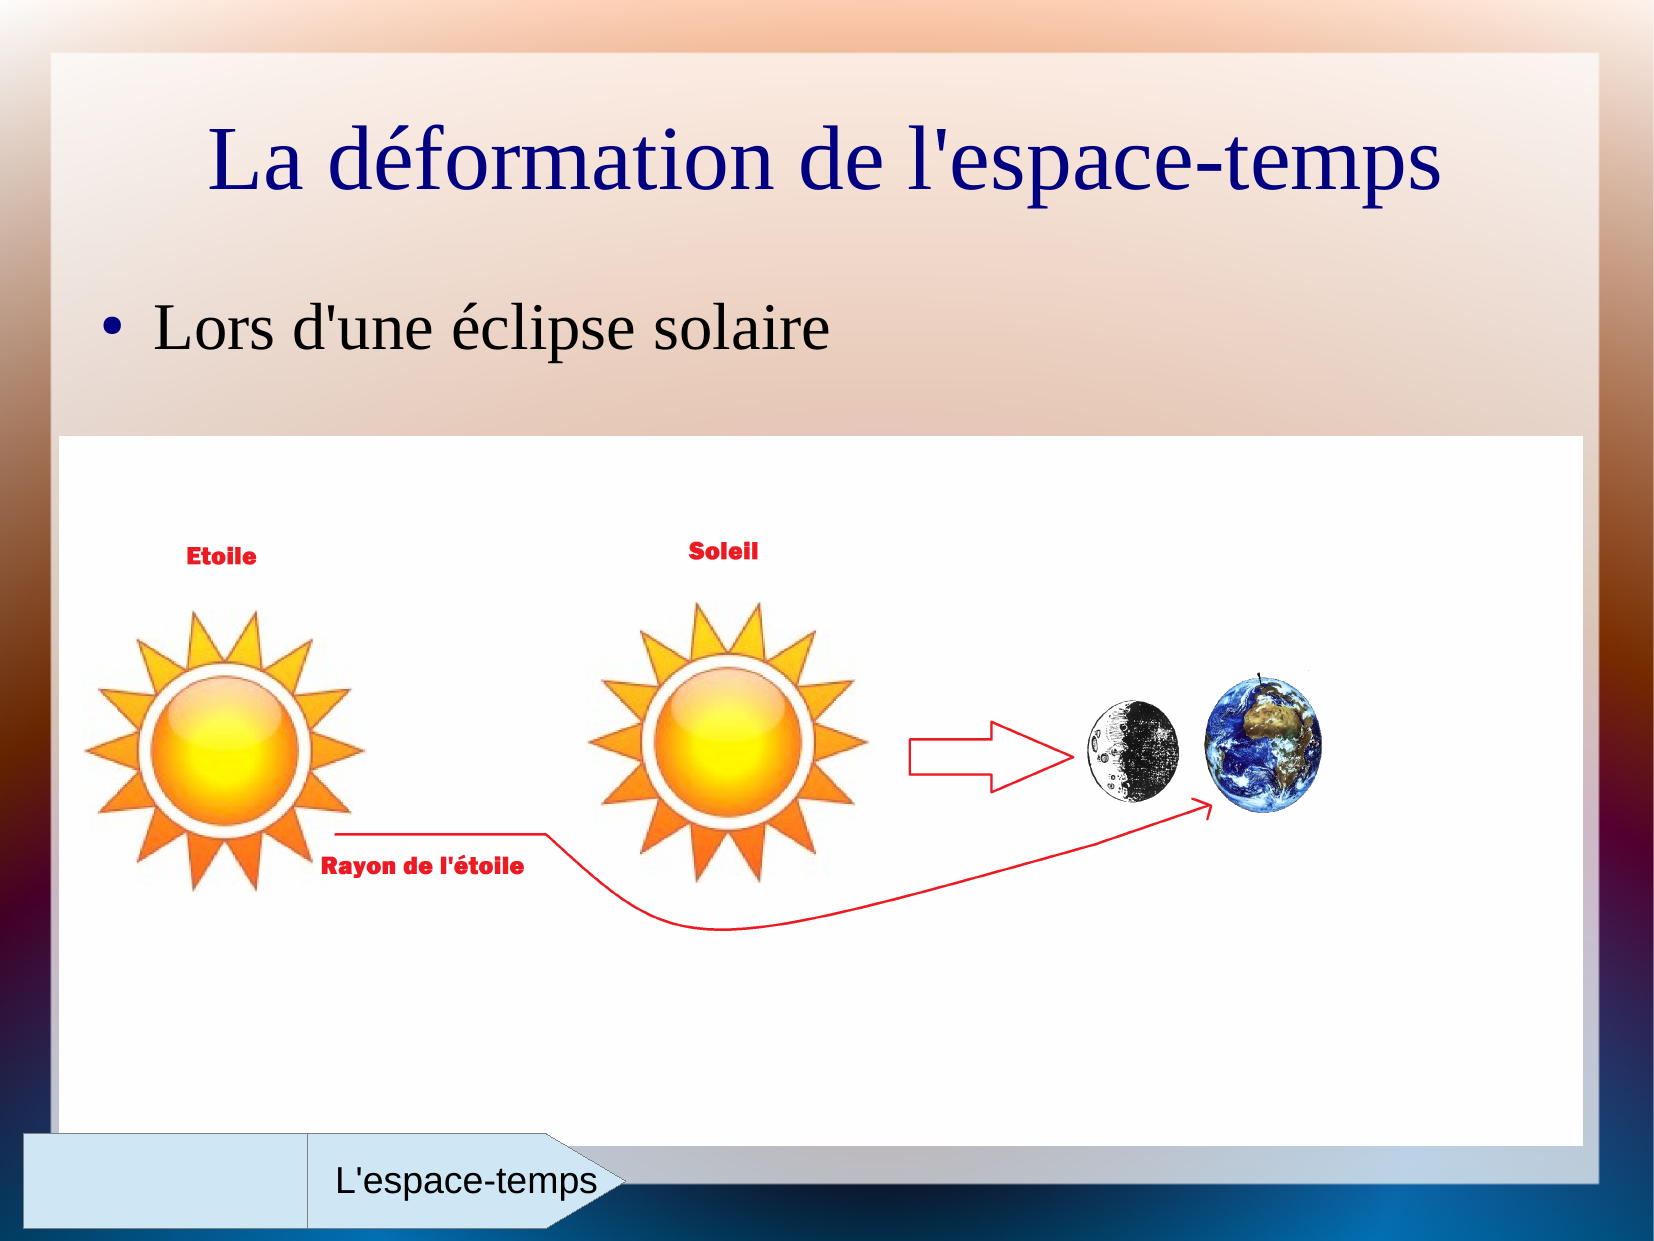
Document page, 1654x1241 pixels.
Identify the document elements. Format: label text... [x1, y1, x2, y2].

title La déformation de l'espace-temps [82, 55, 1571, 263]
text_box [23, 1133, 307, 1229]
text_box L'espace-temps [307, 1133, 626, 1229]
picture [0, 0, 1654, 1241]
list Lors d'une éclipse solaire [82, 290, 1571, 436]
